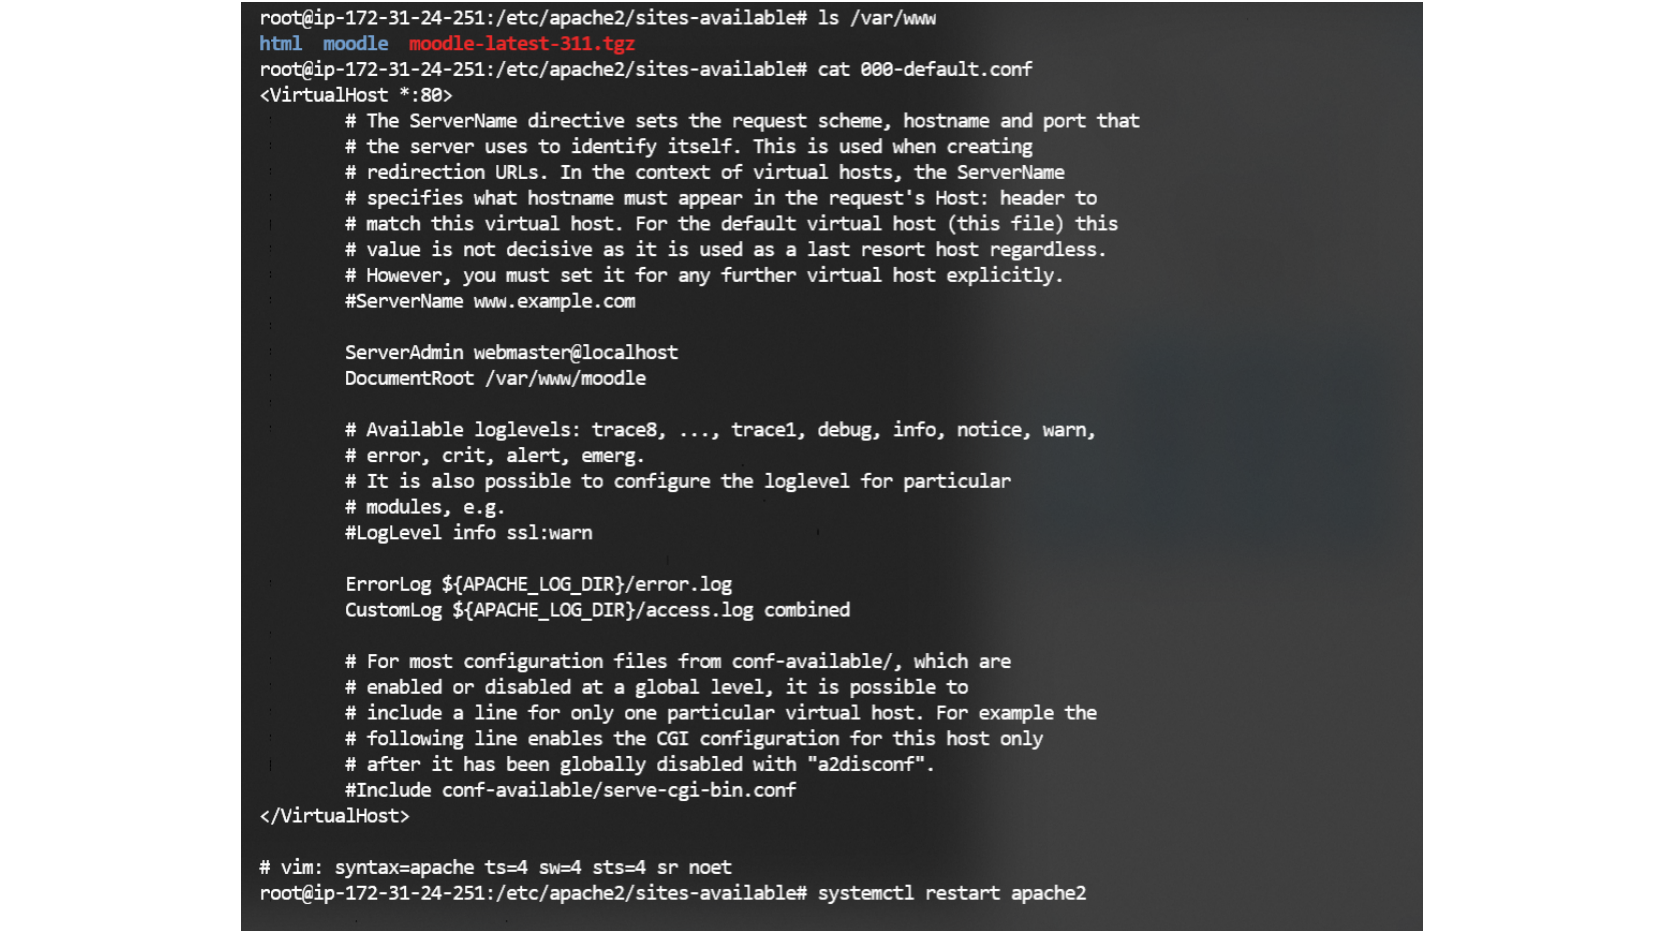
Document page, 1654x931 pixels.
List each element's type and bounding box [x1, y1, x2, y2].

picture [241, 2, 1423, 931]
